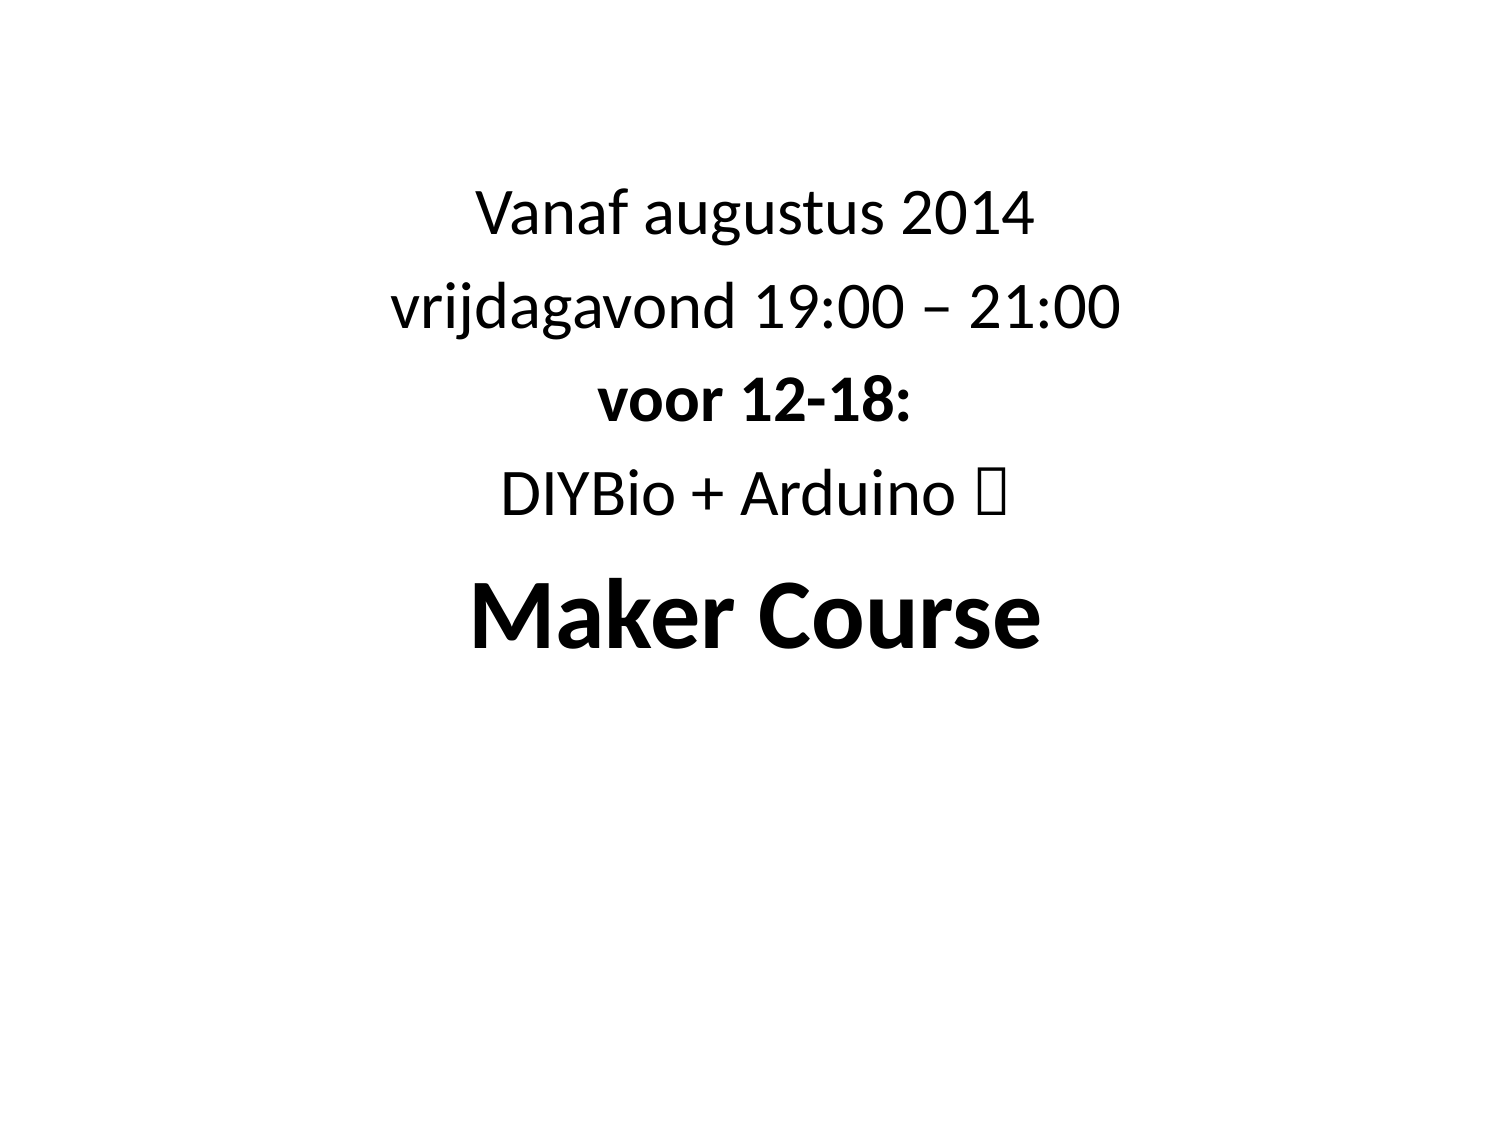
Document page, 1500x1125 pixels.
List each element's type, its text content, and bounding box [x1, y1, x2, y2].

subtitle Vanaf augustus 2014 vrijdagavond 19:00 – 21:00 voor 12-18: DIYBio + Arduino  Maker Course [123, 160, 1388, 1035]
